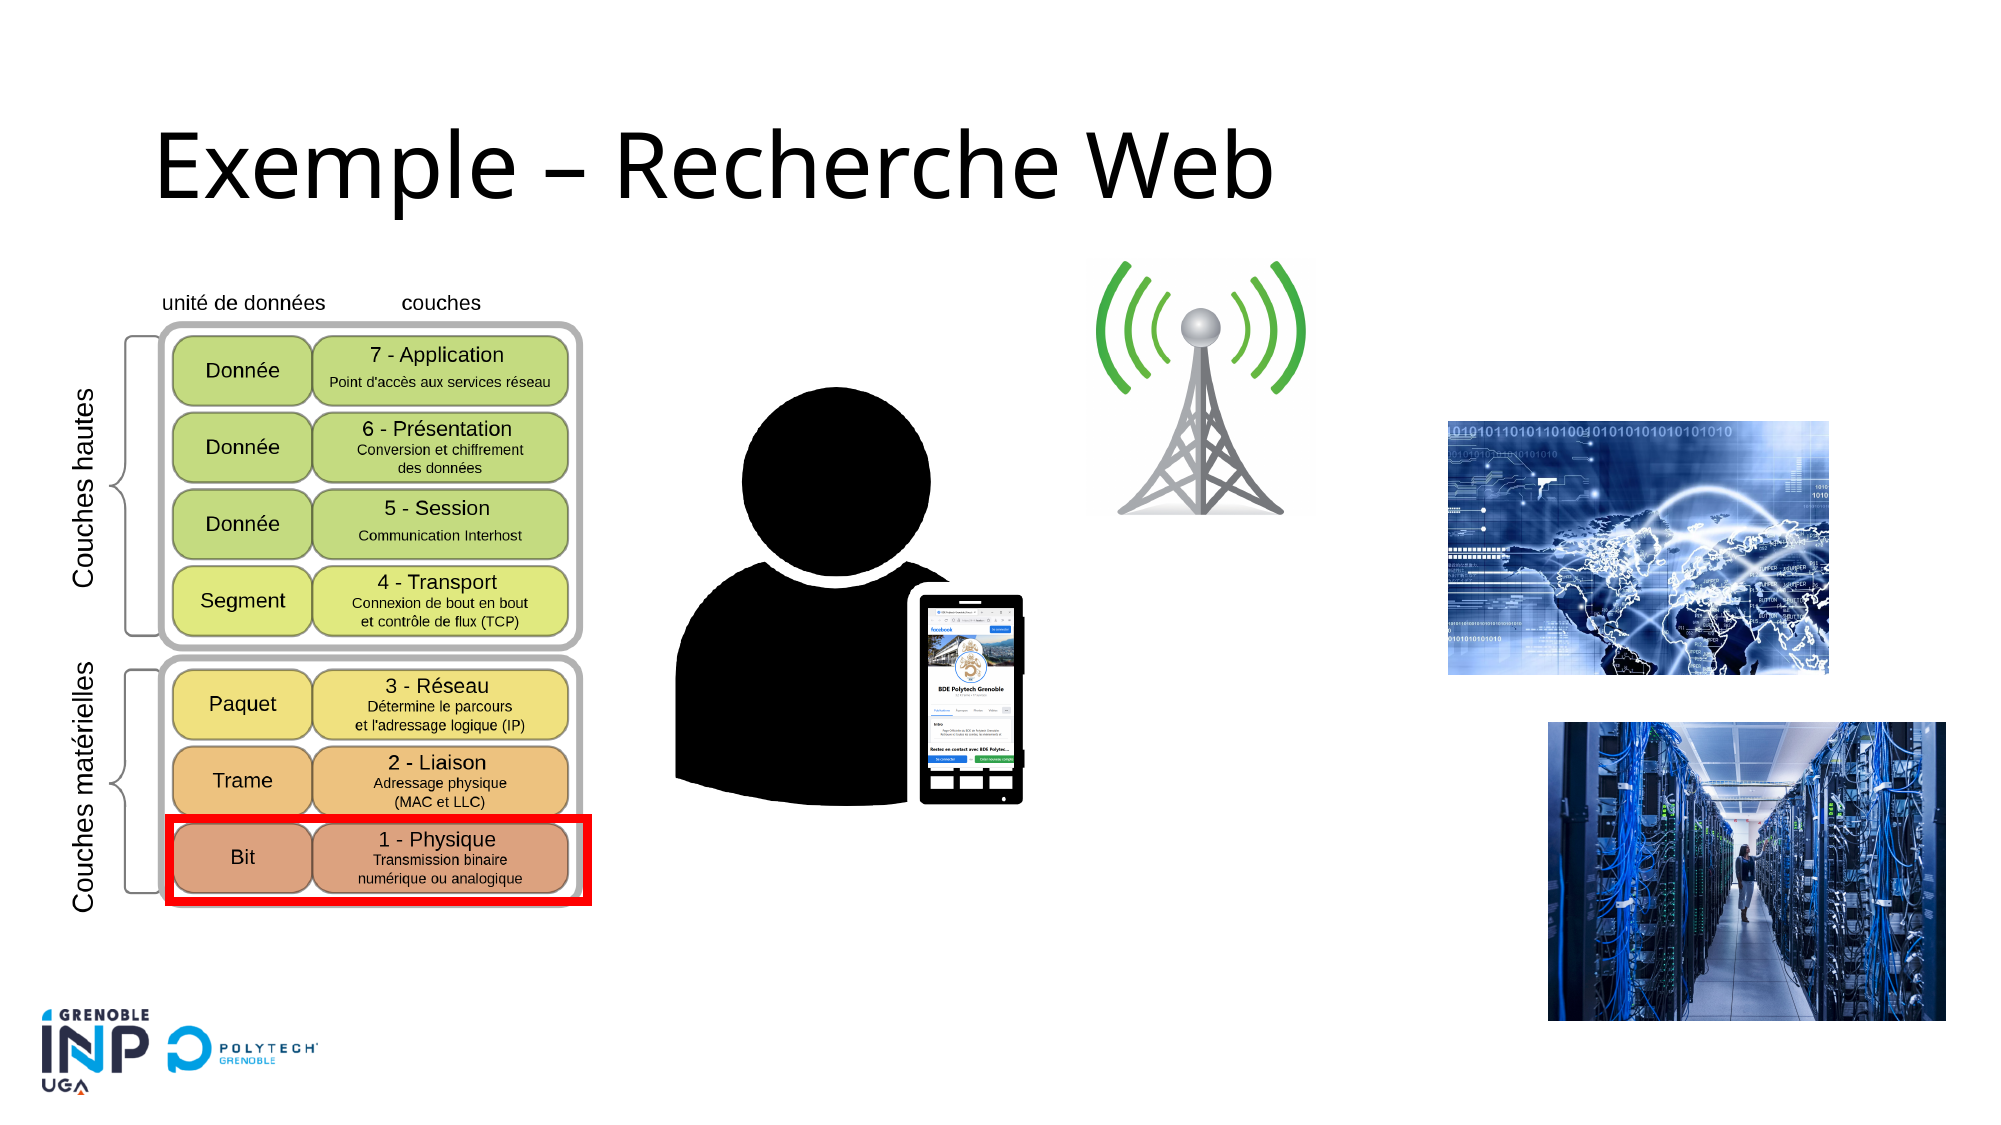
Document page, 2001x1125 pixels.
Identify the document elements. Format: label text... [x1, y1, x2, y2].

picture [1448, 421, 1829, 675]
picture [42, 1009, 318, 1095]
picture [640, 387, 1059, 806]
picture [60, 287, 613, 938]
picture [1086, 258, 1316, 516]
picture [1548, 722, 1946, 1021]
title Exemple – Recherche Web [137, 59, 1863, 278]
